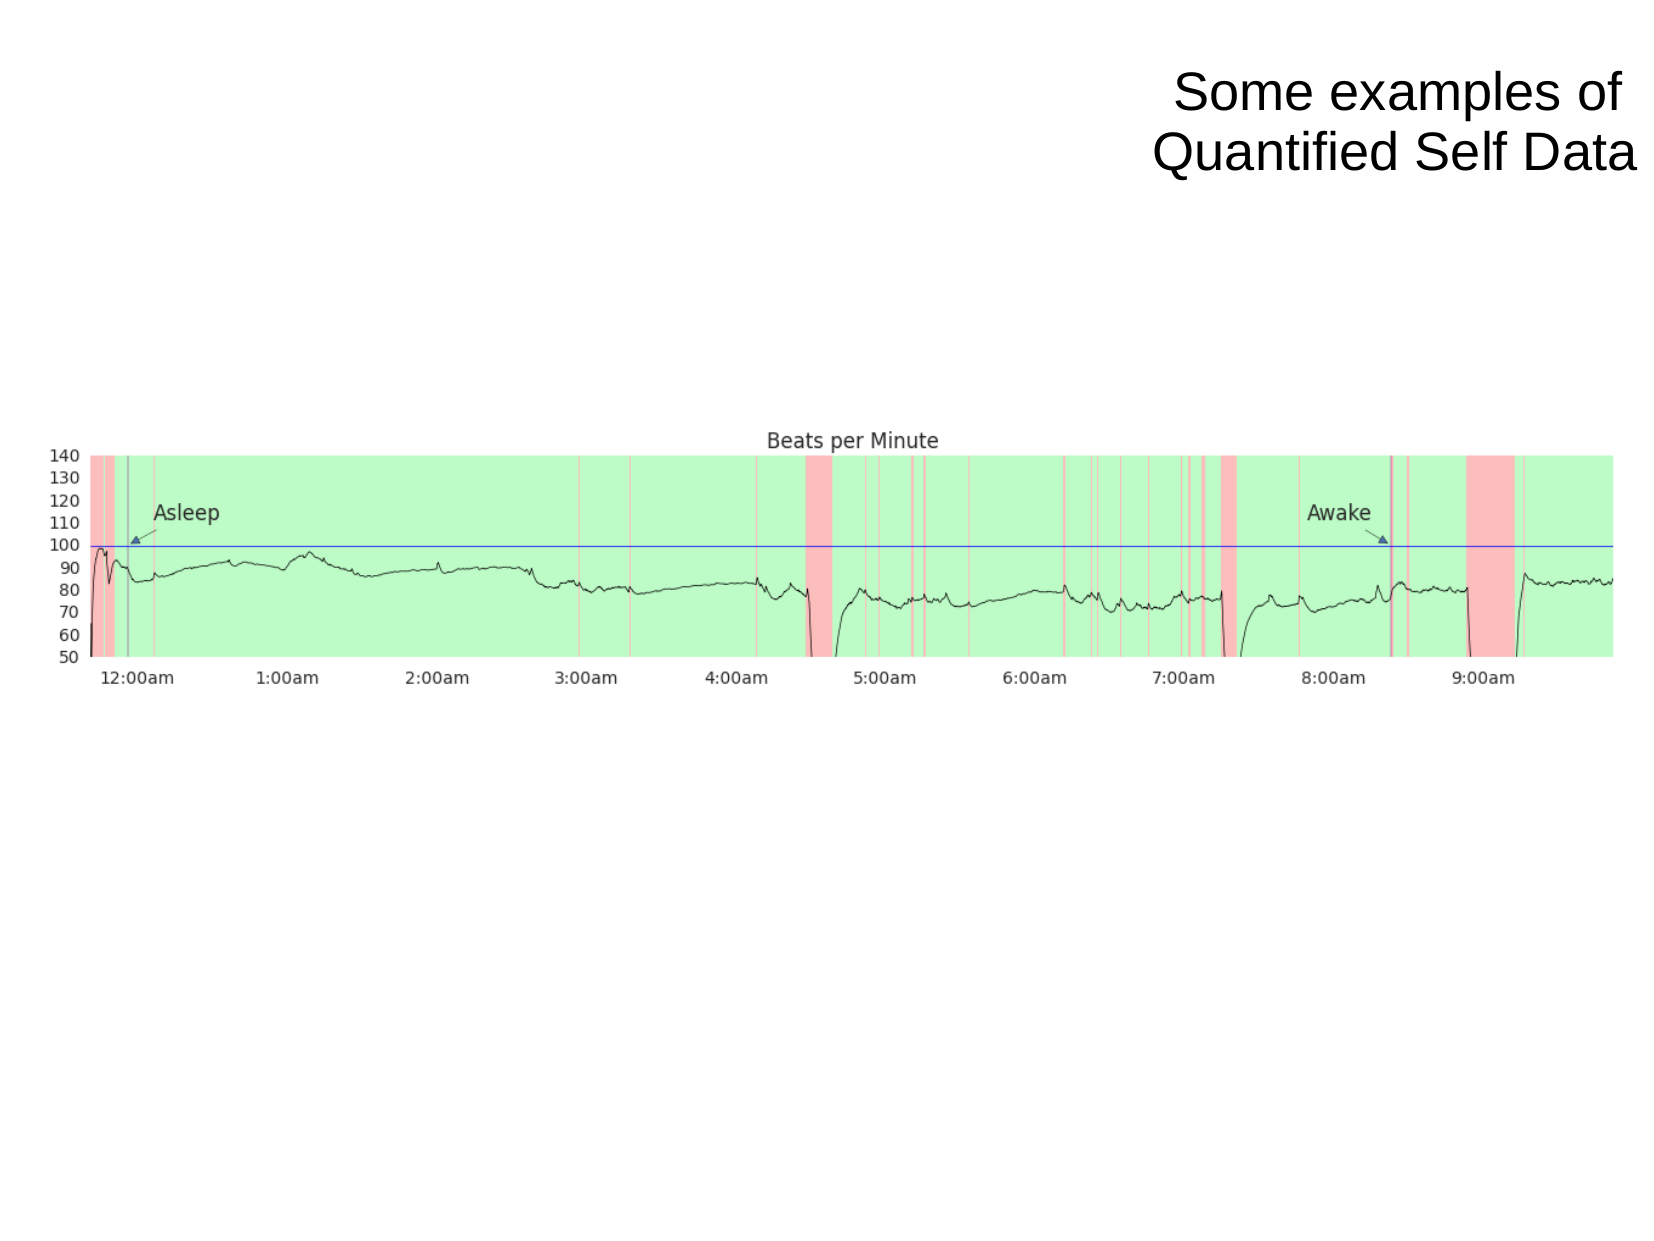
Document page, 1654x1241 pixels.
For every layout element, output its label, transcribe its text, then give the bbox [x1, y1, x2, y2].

title Some examples of Quantified Self Data [150, 17, 1639, 226]
picture [3, 419, 1654, 701]
